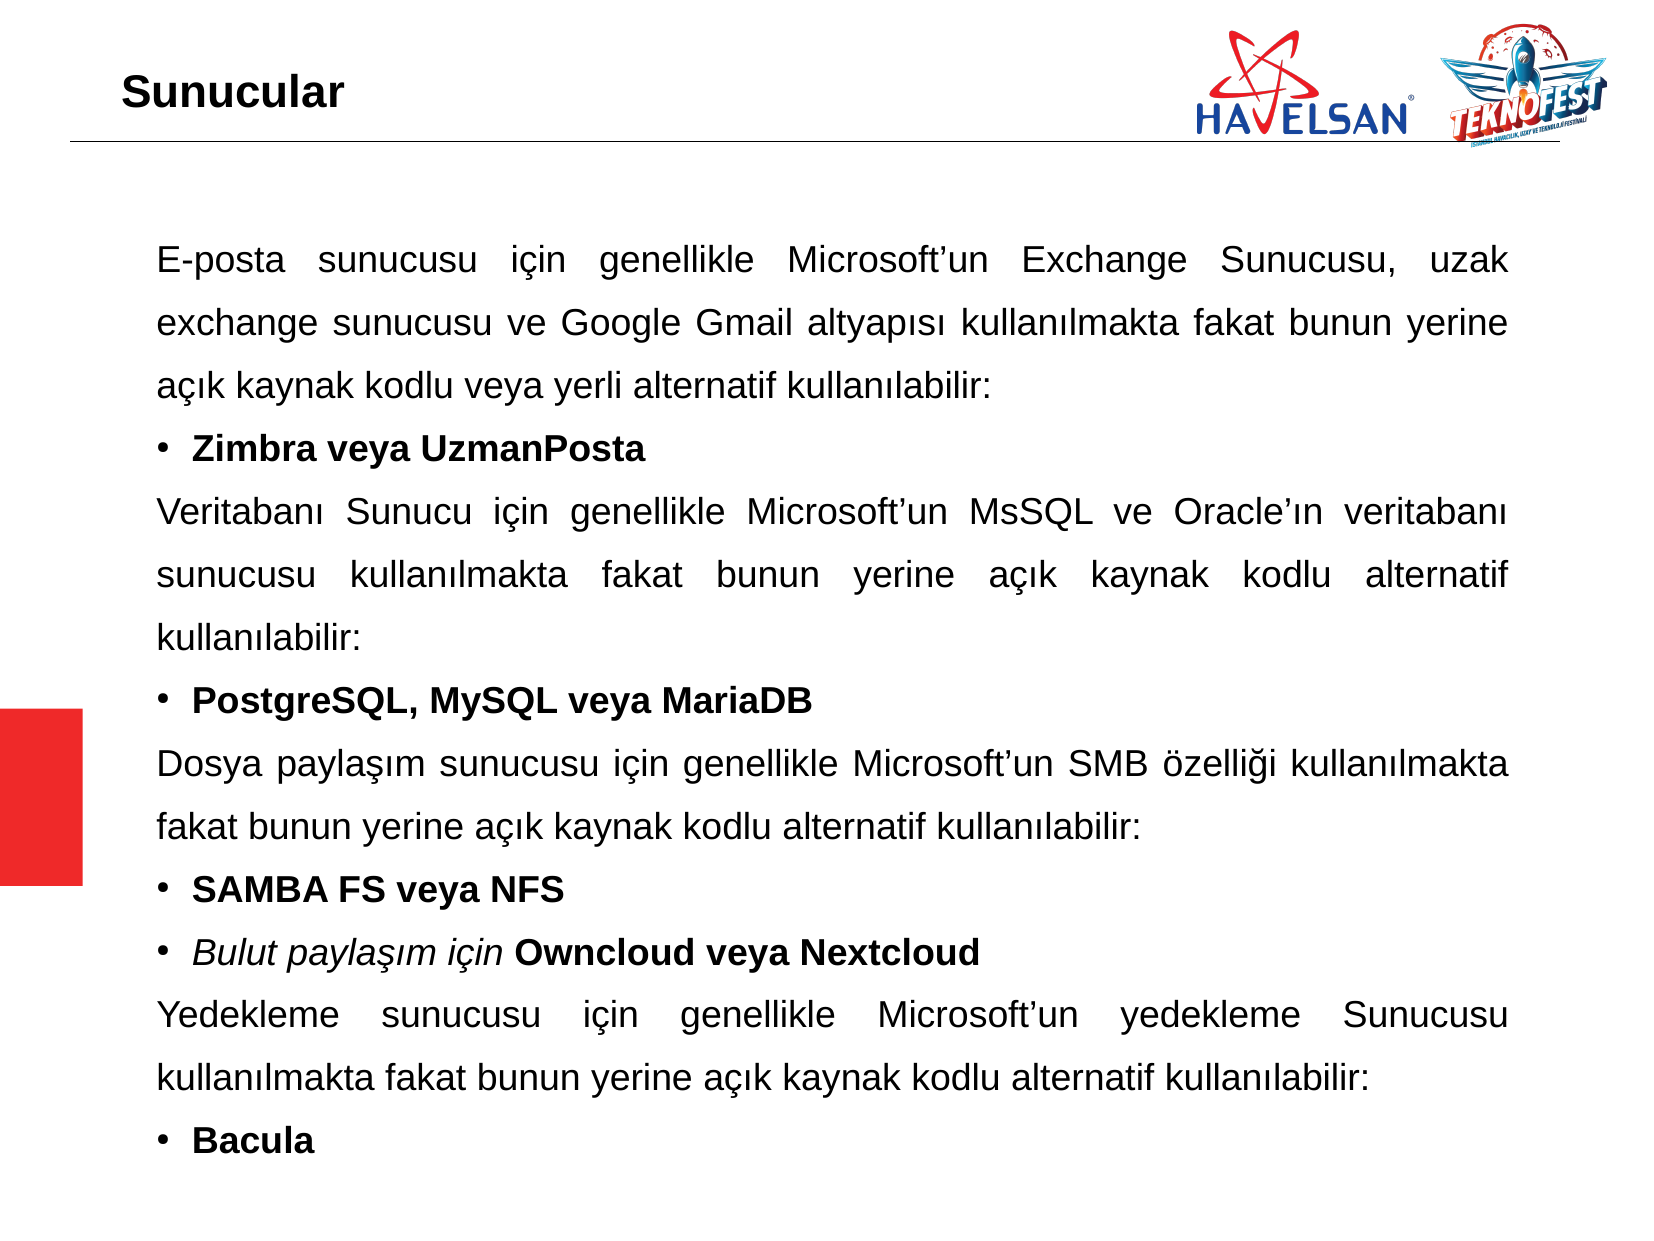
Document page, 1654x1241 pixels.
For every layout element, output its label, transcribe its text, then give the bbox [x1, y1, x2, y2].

picture [1195, 17, 1630, 154]
text_box Sunucular [106, 59, 1536, 126]
text_box E-posta sunucusu için genellikle Microsoft’un Exchange Sunucusu, uzak exchange sunucusu ve Google Gmail altyapısı kullanılmakta fakat bunun yerine açık kaynak kodlu veya yerli alternatif kullanılabilir: Zimbra veya UzmanPosta Veritabanı Sunucu için genellikle Microsoft’un MsSQL ve Oracle’ın veritabanı sunucusu kullanılmakta fakat bunun yerine açık kaynak kodlu alternatif kullanılabilir: PostgreSQL, MySQL veya MariaDB Dosya paylaşım sunucusu için genellikle Microsoft’un SMB özelliği kullanılmakta fakat bunun yerine açık kaynak kodlu alternatif kullanılabilir: SAMBA FS veya NFS Bulut paylaşım için Owncloud veya Nextcloud Yedekleme sunucusu için genellikle Microsoft’un yedekleme Sunucusu kullanılmakta fakat bunun yerine açık kaynak kodlu alternatif kullanılabilir: Bacula [141, 210, 1524, 1233]
